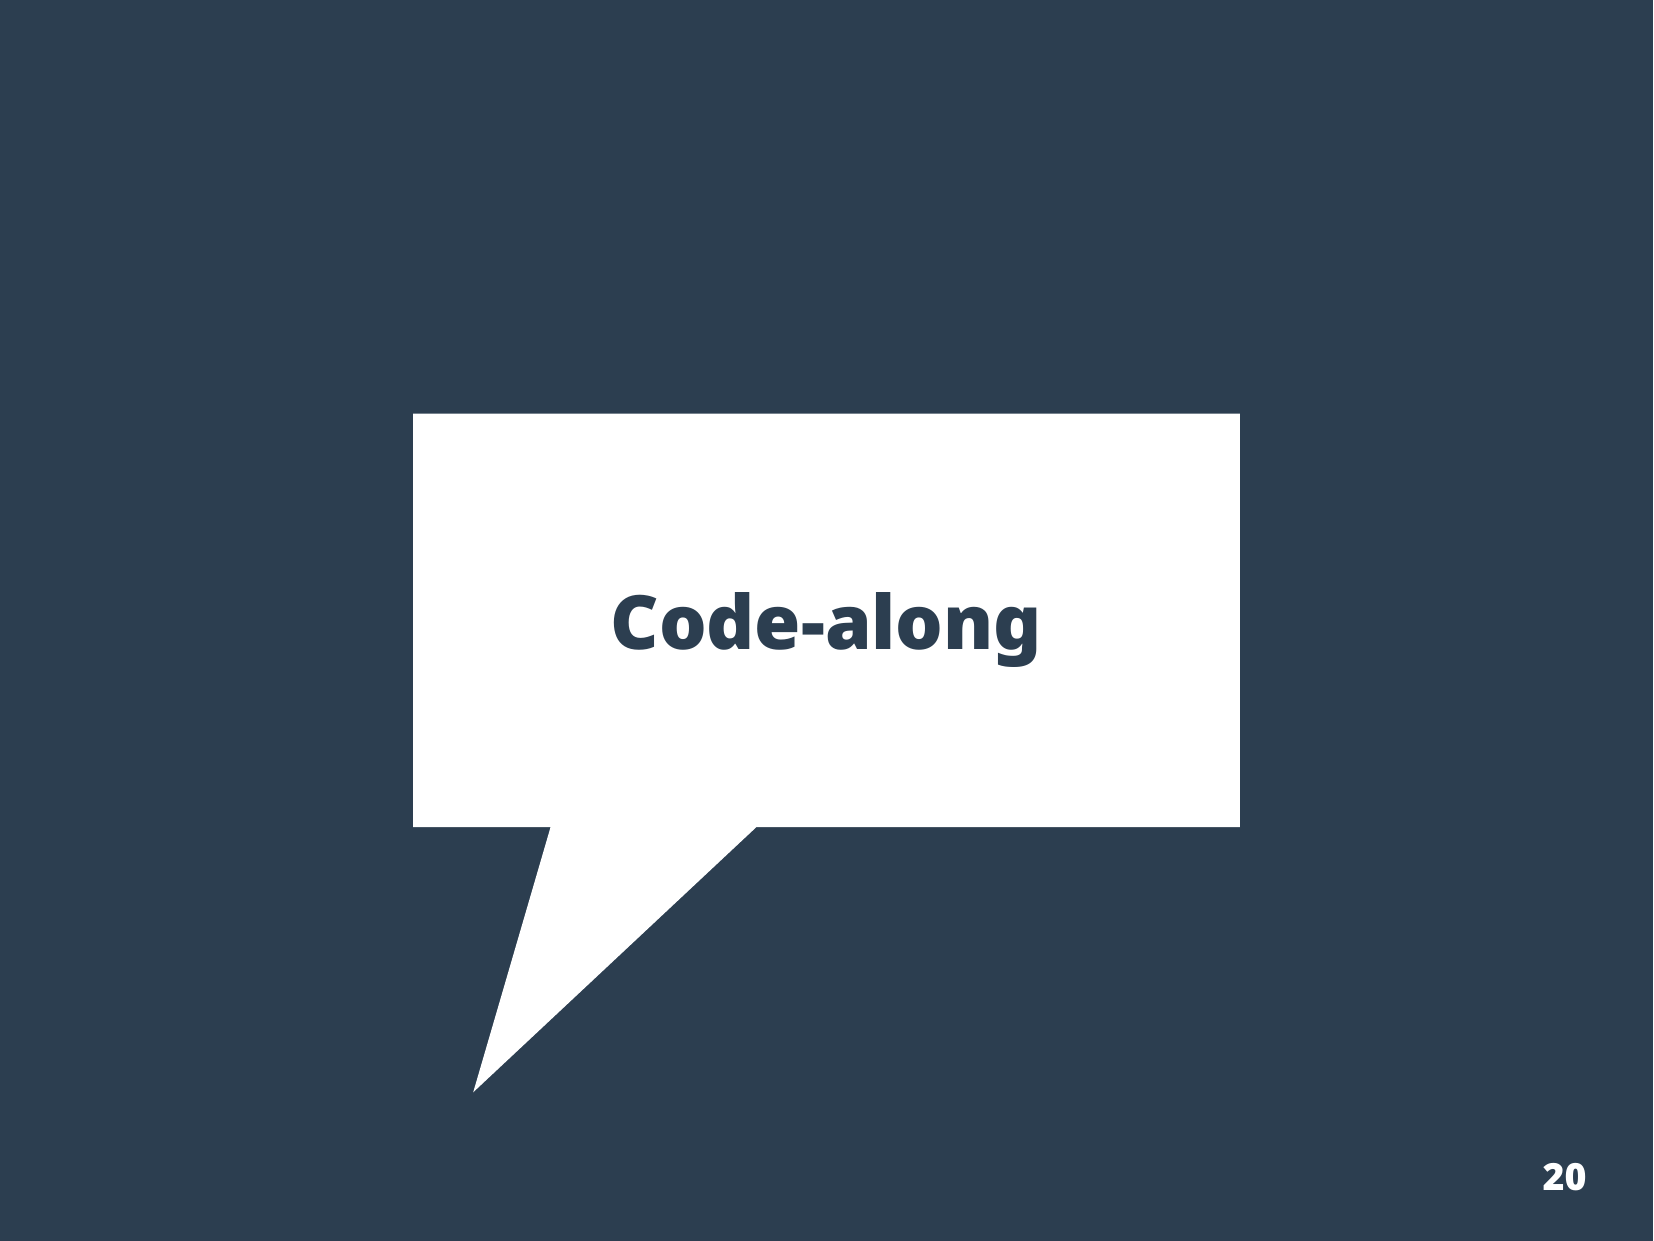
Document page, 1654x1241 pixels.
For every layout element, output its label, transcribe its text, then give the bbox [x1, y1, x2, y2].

title Code-along [442, 443, 1211, 798]
